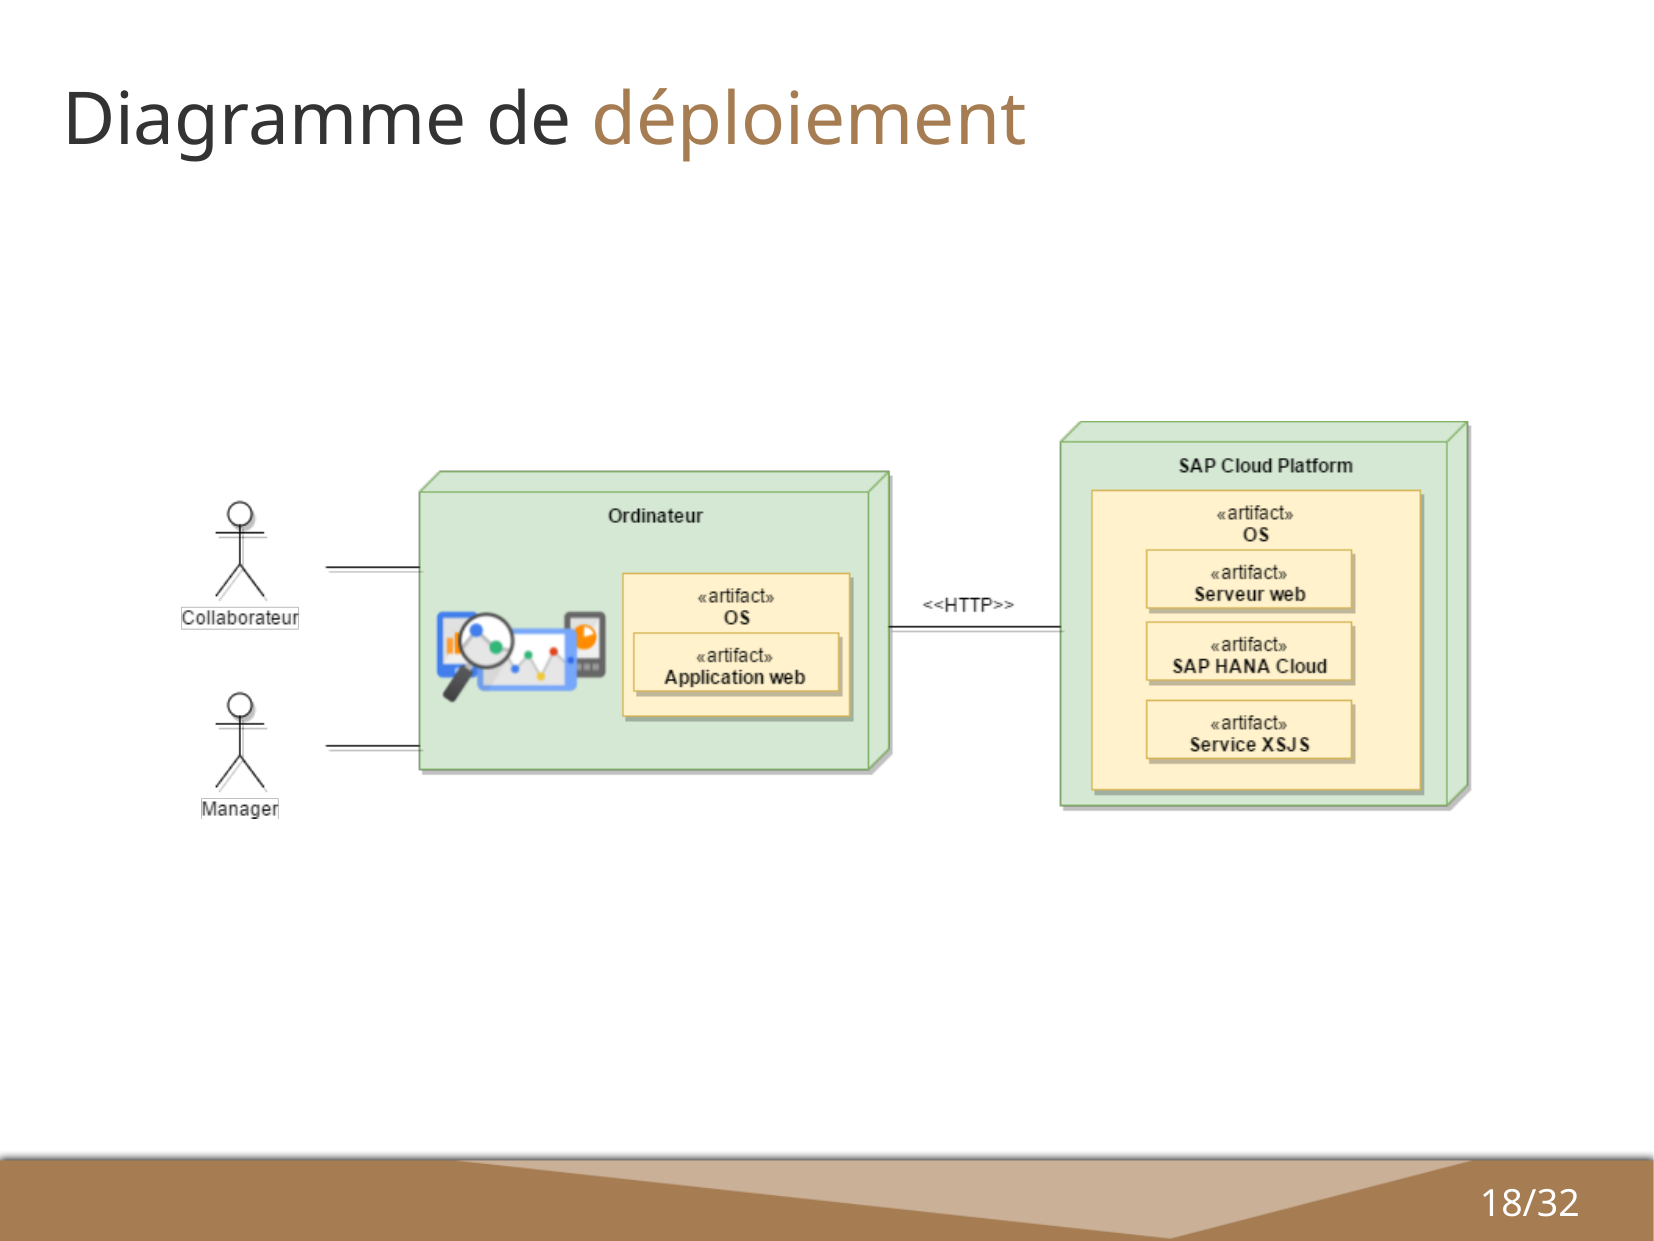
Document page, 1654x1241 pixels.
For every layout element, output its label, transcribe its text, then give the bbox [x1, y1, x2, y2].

picture [0, 0, 1654, 1241]
text_box Diagramme de déploiement [47, 59, 1007, 158]
text_box <numéro>/32 [1479, 1169, 1654, 1233]
